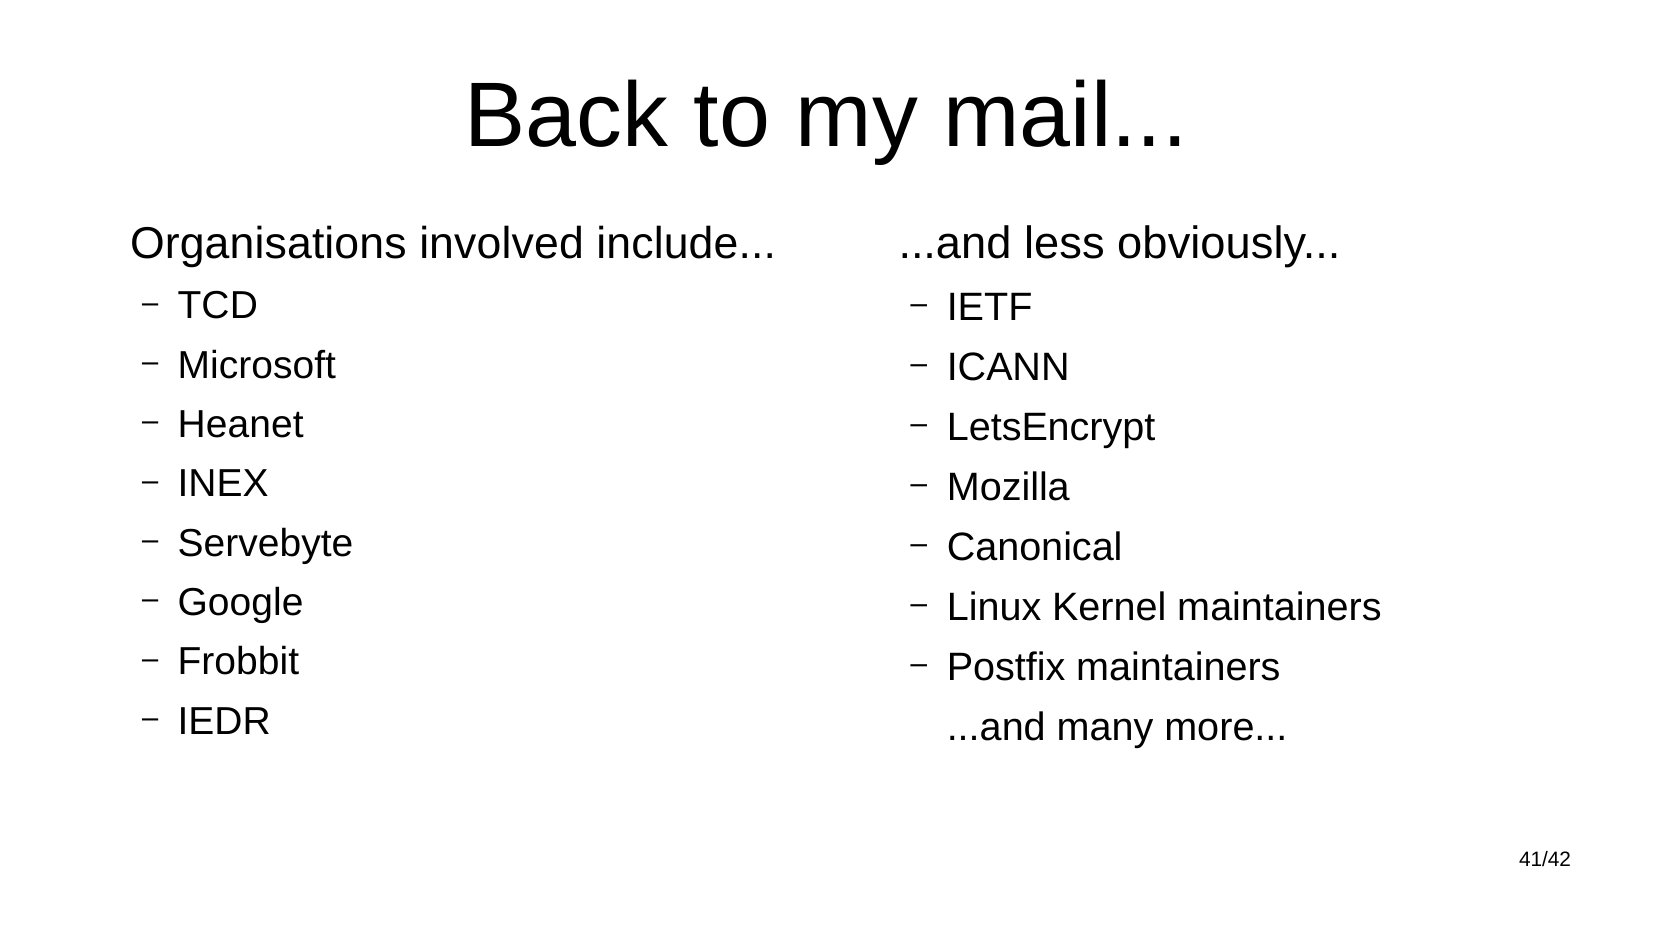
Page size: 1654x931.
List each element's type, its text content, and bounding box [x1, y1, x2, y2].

list ...and less obviously... IETF ICANN LetsEncrypt Mozilla Canonical Linux Kernel maintainers Postfix maintainers ...and many more... [850, 217, 1560, 758]
list Organisations involved include... TCD Microsoft Heanet INEX Servebyte Google Frobbit IEDR [82, 217, 792, 758]
title Back to my mail... [82, 37, 1571, 193]
